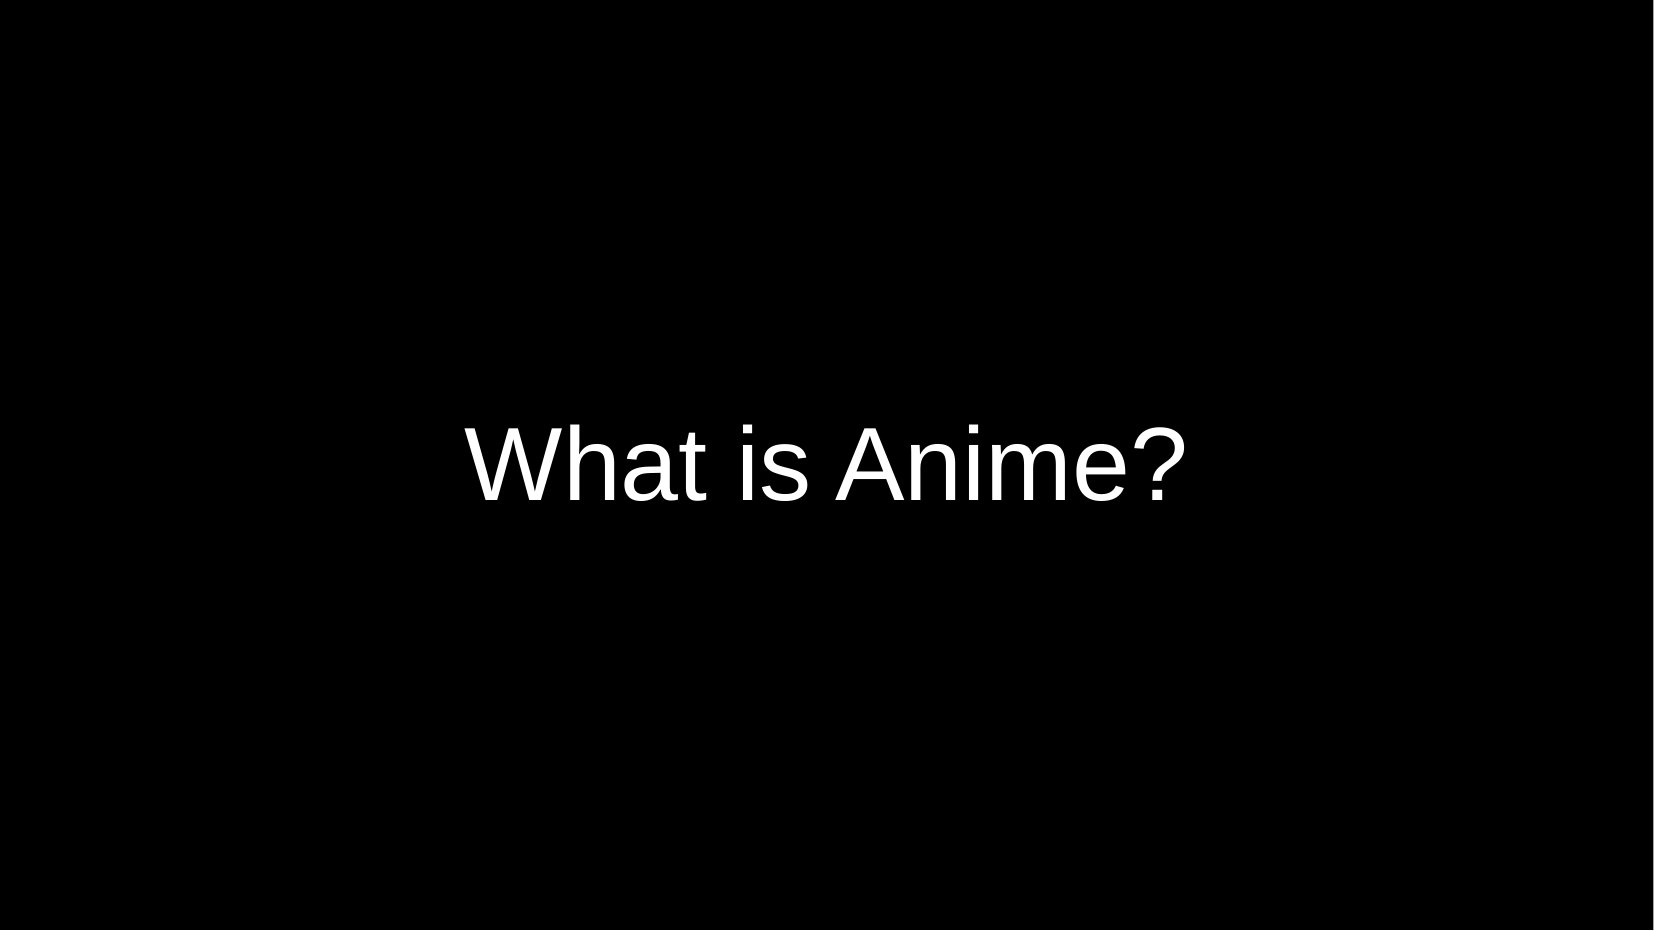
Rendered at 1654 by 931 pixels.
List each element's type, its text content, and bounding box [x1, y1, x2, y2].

text_box What is Anime? [449, 399, 1205, 531]
